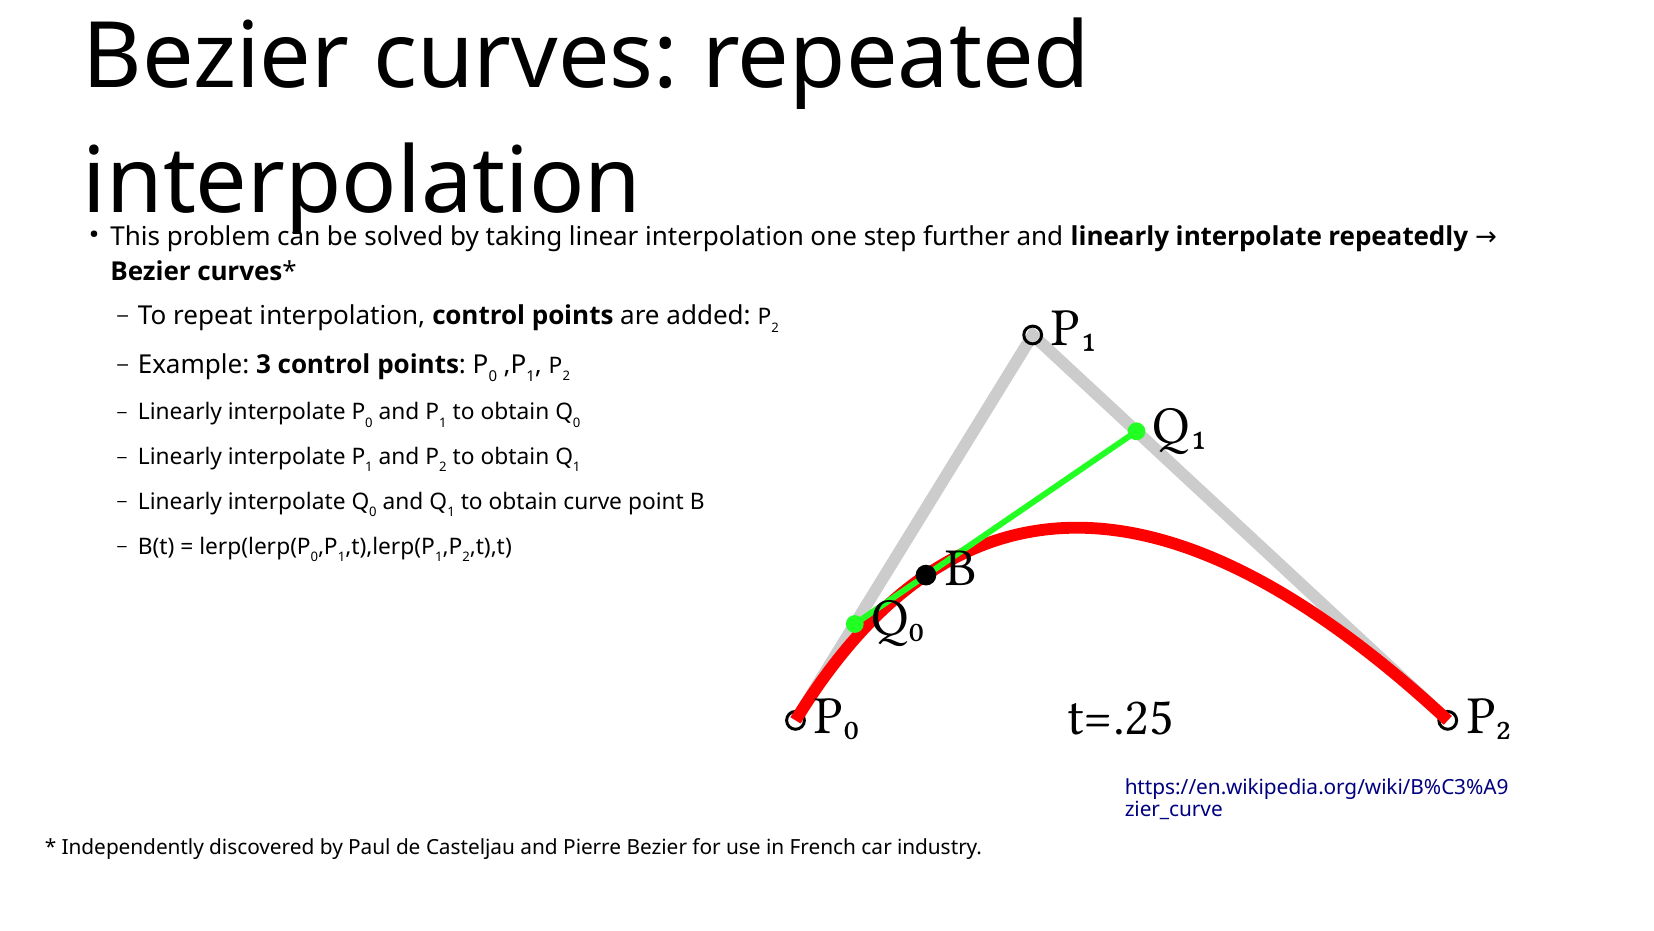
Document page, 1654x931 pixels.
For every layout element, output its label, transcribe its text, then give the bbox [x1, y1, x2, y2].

picture [585, 302, 1654, 751]
list This problem can be solved by taking linear interpolation one step further and linearly interpolate repeatedly → Bezier curves* To repeat interpolation, control points are added: P2 Example: 3 control points: P0 ,P1, P2 Linearly interpolate P0 and P1 to obtain Q0 Linearly interpolate P1 and P2 to obtain Q1 Linearly interpolate Q0 and Q1 to obtain curve point B B(t) = lerp(lerp(P0,P1,t),lerp(P1,P2,t),t) [82, 217, 1571, 571]
text_box * Independently discovered by Paul de Casteljau and Pierre Bezier for use in French car industry. [30, 825, 1636, 866]
title Bezier curves: repeated interpolation [82, 37, 1571, 193]
text_box https://en.wikipedia.org/wiki/B%C3%A9zier_curve [1110, 765, 1531, 806]
